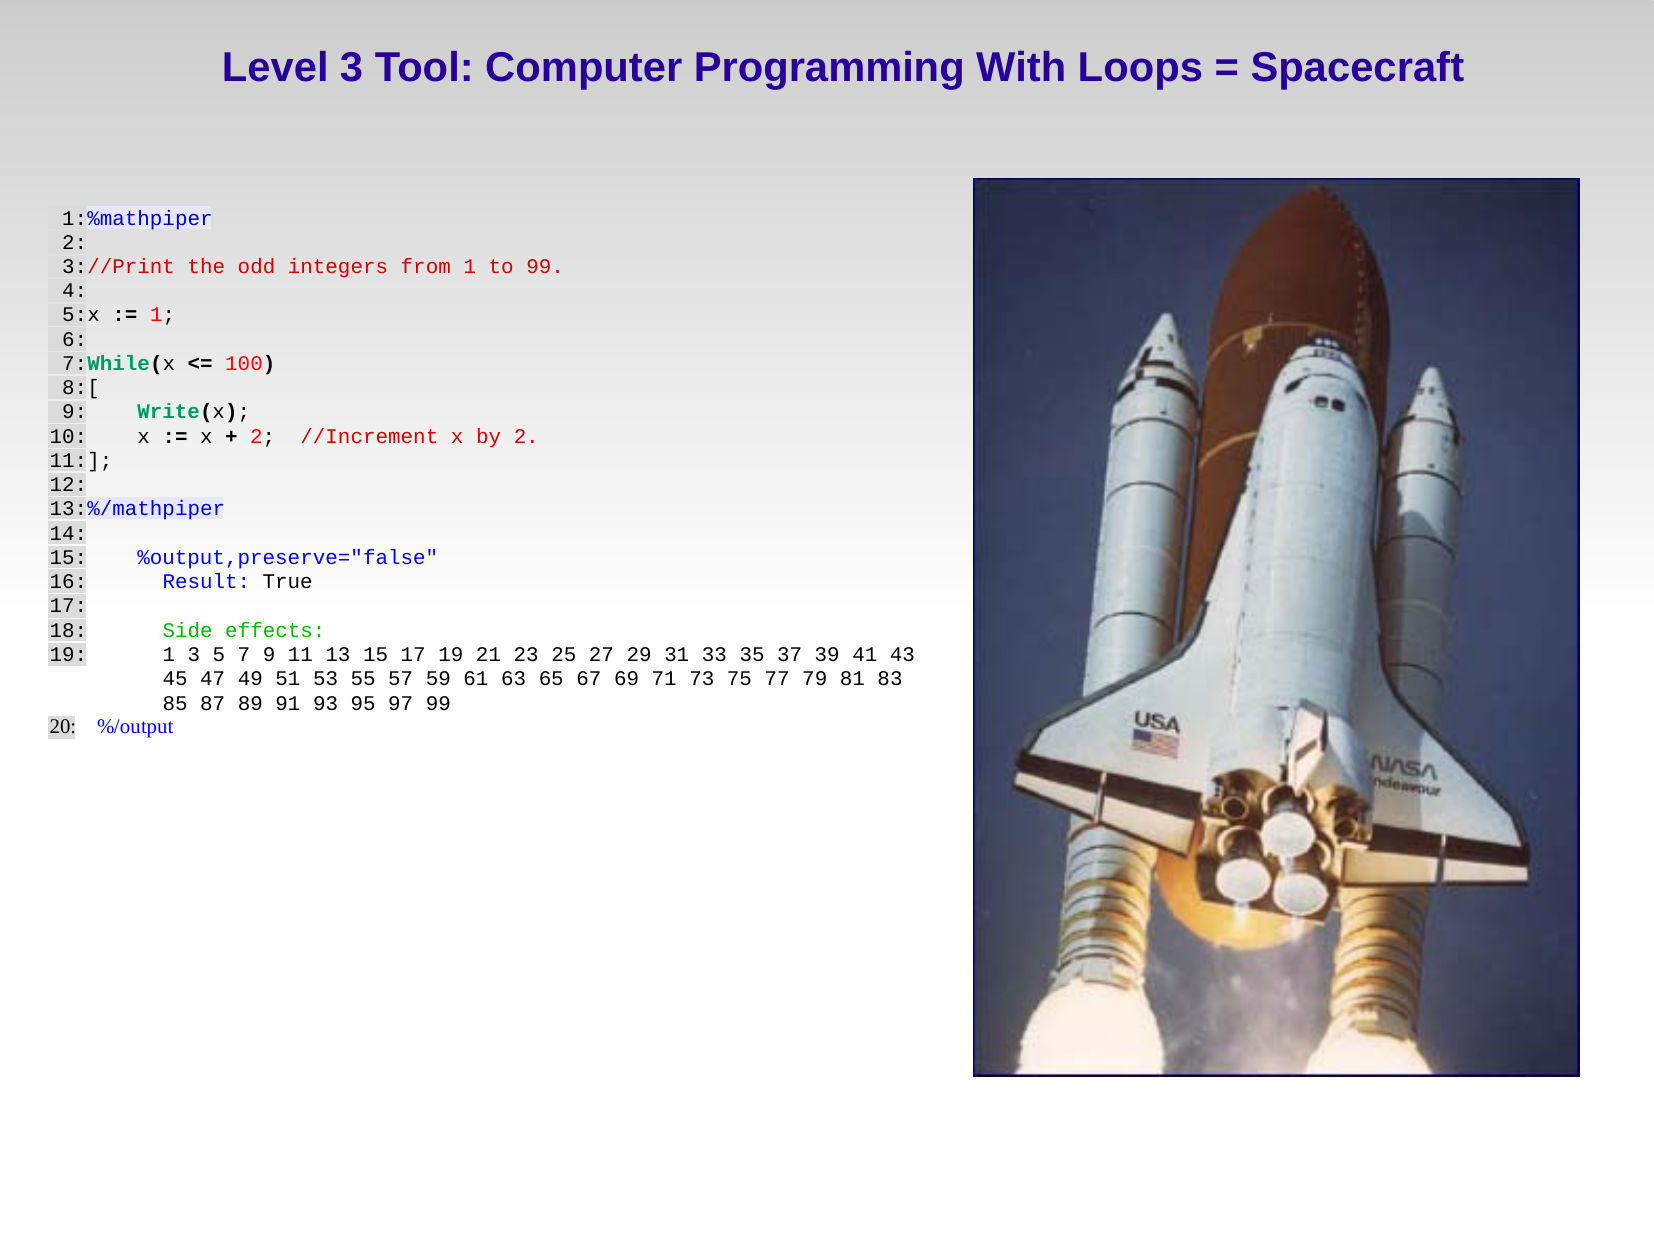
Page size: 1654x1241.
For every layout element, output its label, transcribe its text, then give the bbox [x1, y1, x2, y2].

text_box Level 3 Tool: Computer Programming With Loops = Spacecraft [100, 36, 1492, 106]
picture [973, 178, 1580, 1077]
chart [48, 205, 973, 763]
